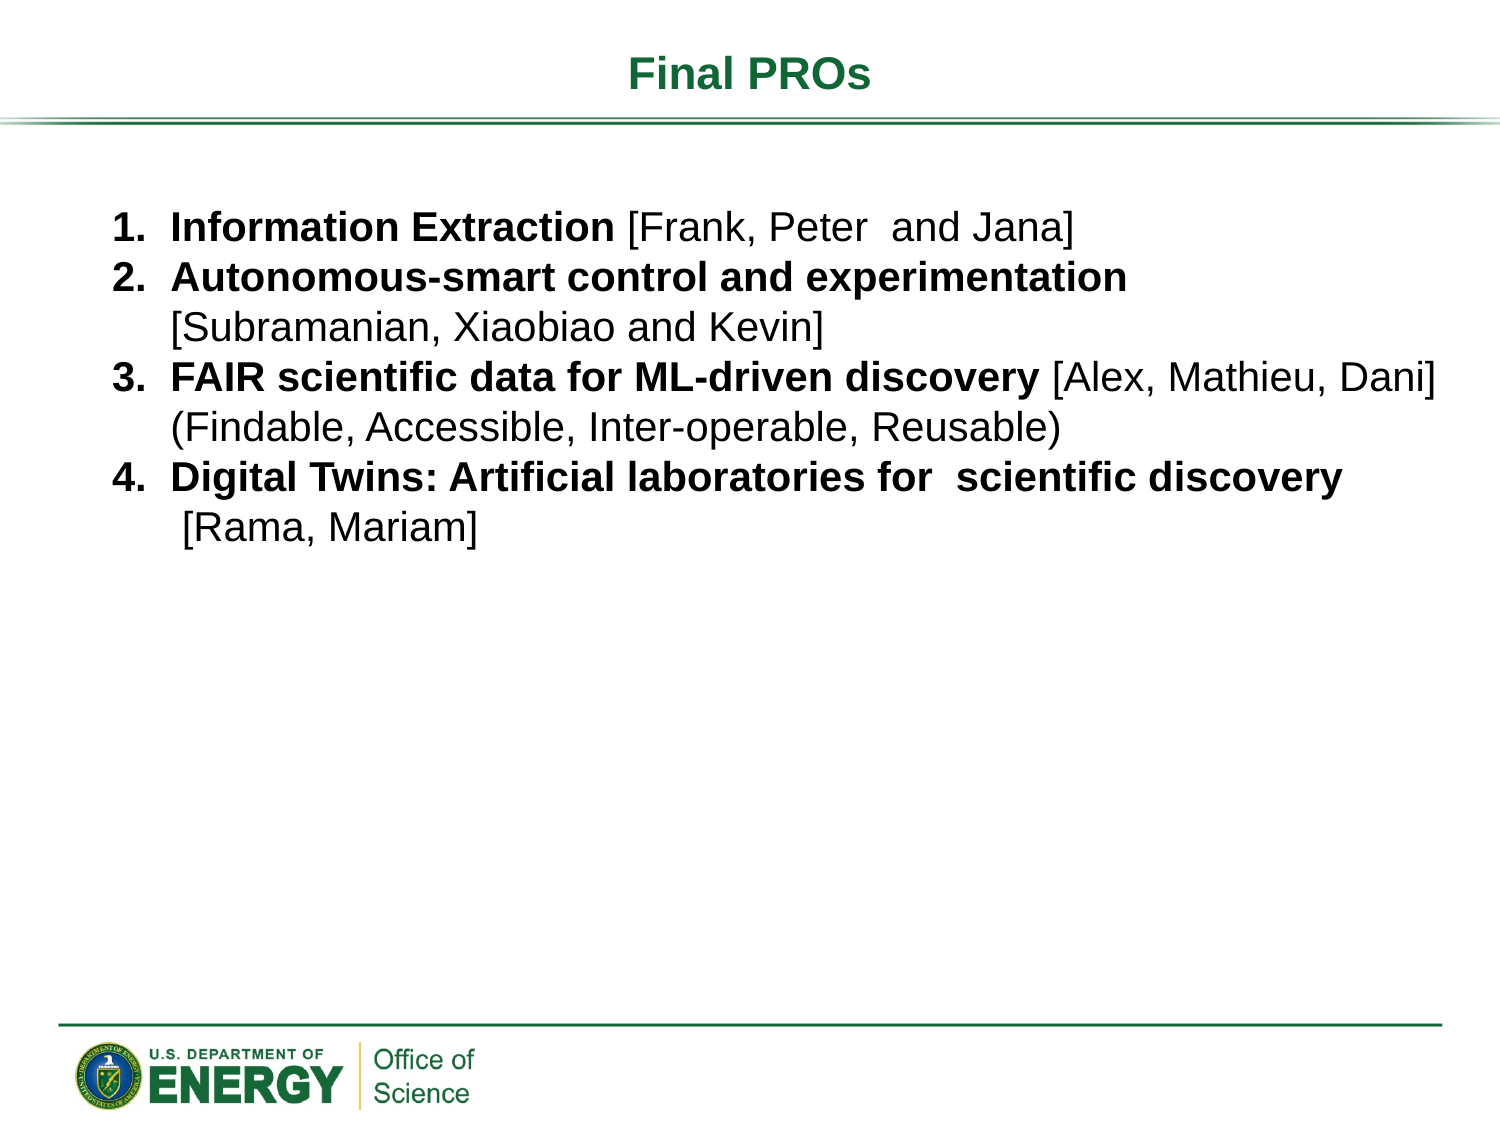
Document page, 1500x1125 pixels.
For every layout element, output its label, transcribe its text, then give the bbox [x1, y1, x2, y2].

title Final PROs [0, 0, 1500, 143]
picture [0, 143, 1500, 1125]
text_box Information Extraction [Frank, Peter and Jana] Autonomous-smart control and experimentation [Subramanian, Xiaobiao and Kevin] FAIR scientific data for ML-driven discovery [Alex, Mathieu, Dani] (Findable, Accessible, Inter-operable, Reusable) Digital Twins: Artificial laboratories for scientific discovery [Rama, Mariam] [80, 184, 1500, 810]
